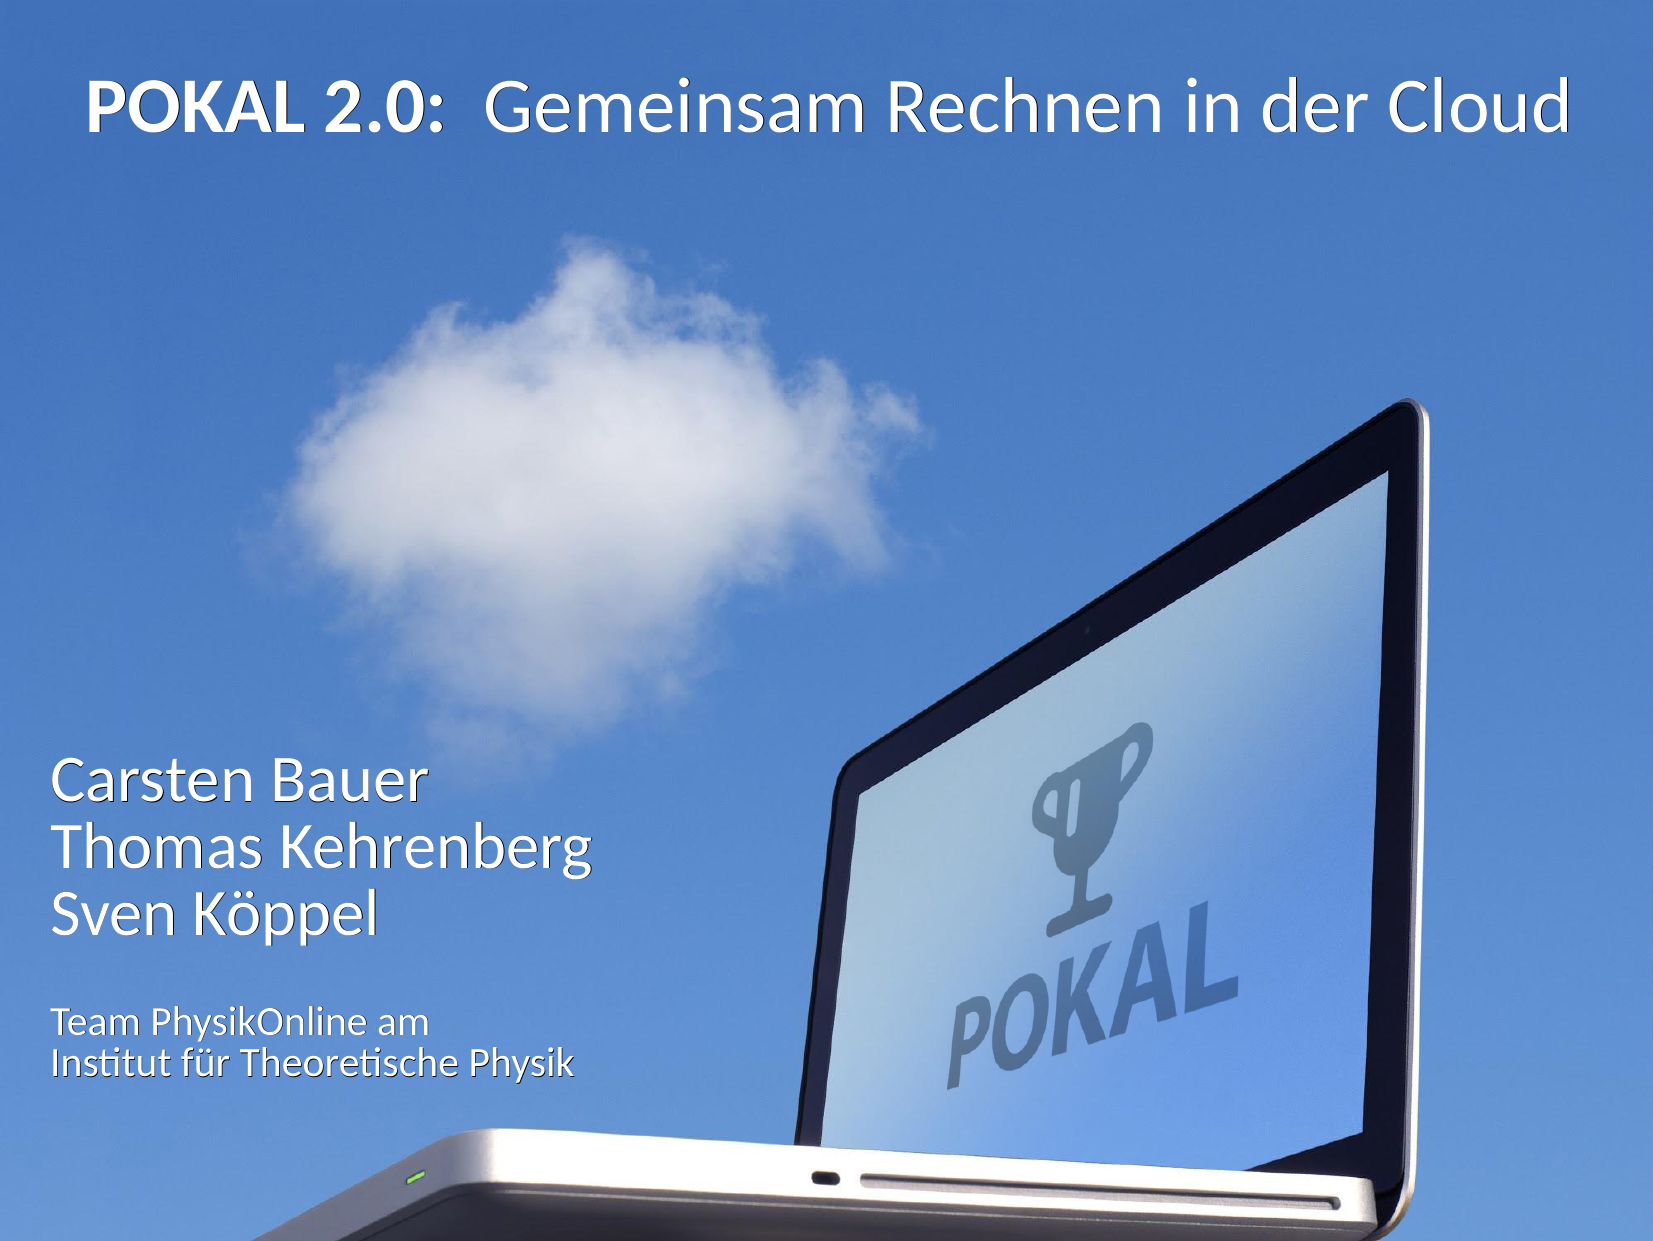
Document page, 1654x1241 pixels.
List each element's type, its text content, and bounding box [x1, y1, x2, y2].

text_box POKAL 2.0: Gemeinsam Rechnen in der Cloud [70, 65, 1595, 267]
picture [0, 0, 1654, 1241]
text_box Carsten Bauer Thomas Kehrenberg Sven Köppel Team PhysikOnline am Institut für Theoretische Physik [35, 744, 609, 1097]
